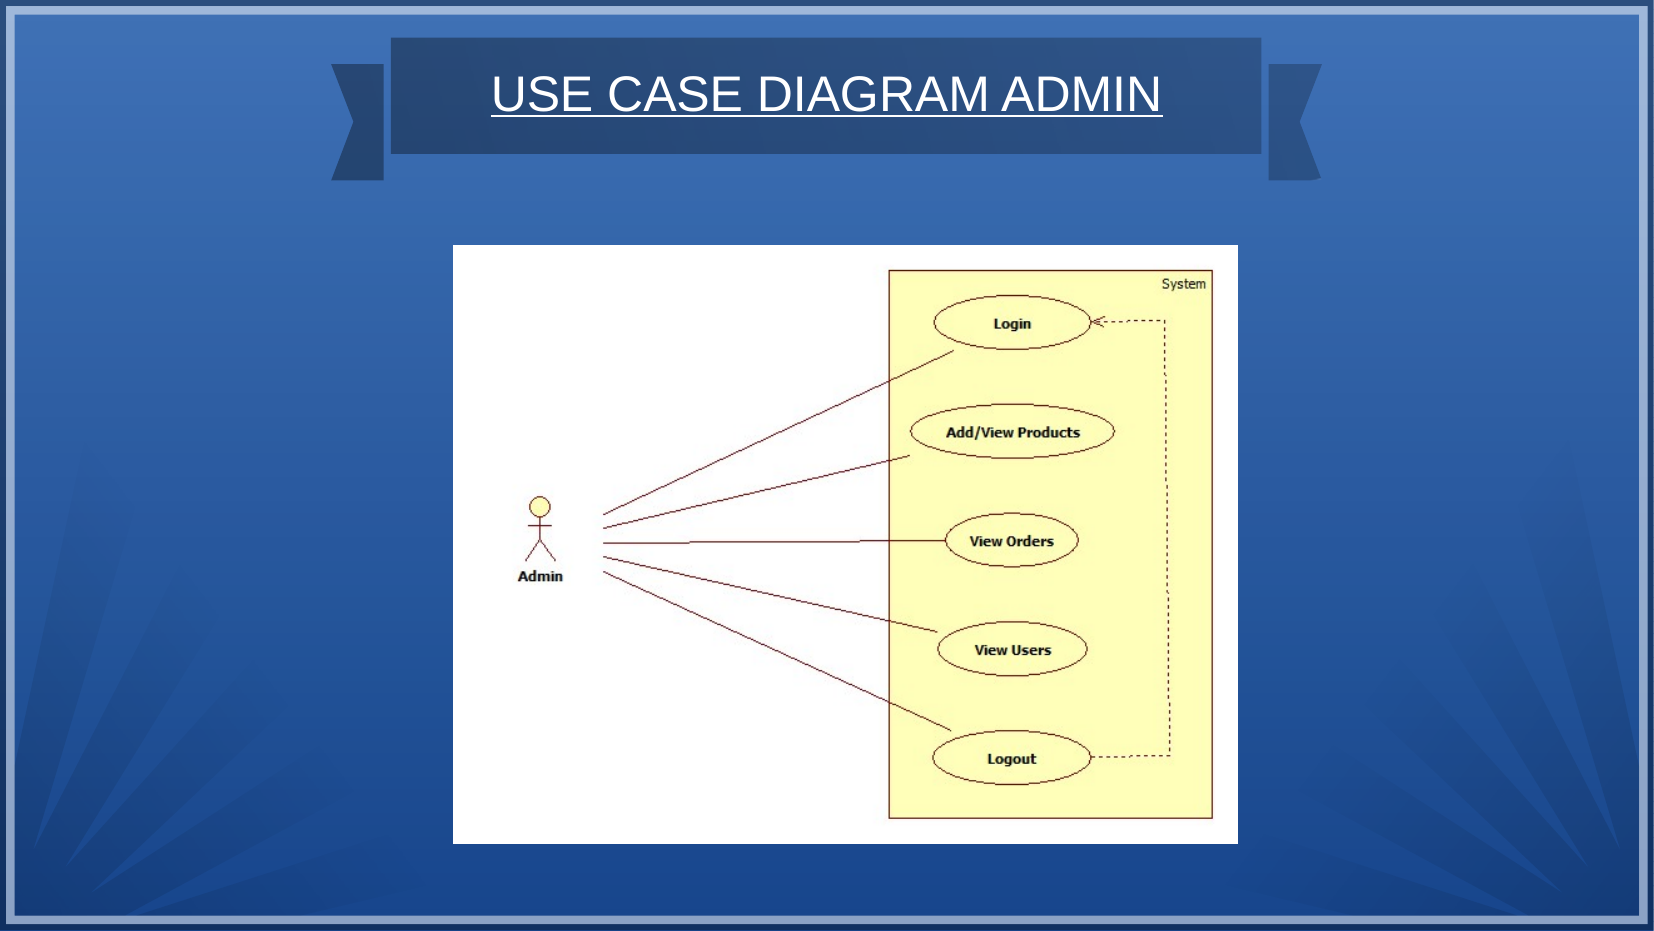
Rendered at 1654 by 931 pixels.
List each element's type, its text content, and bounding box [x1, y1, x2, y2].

title USE CASE DIAGRAM ADMIN [389, 35, 1264, 154]
picture [453, 245, 1238, 844]
